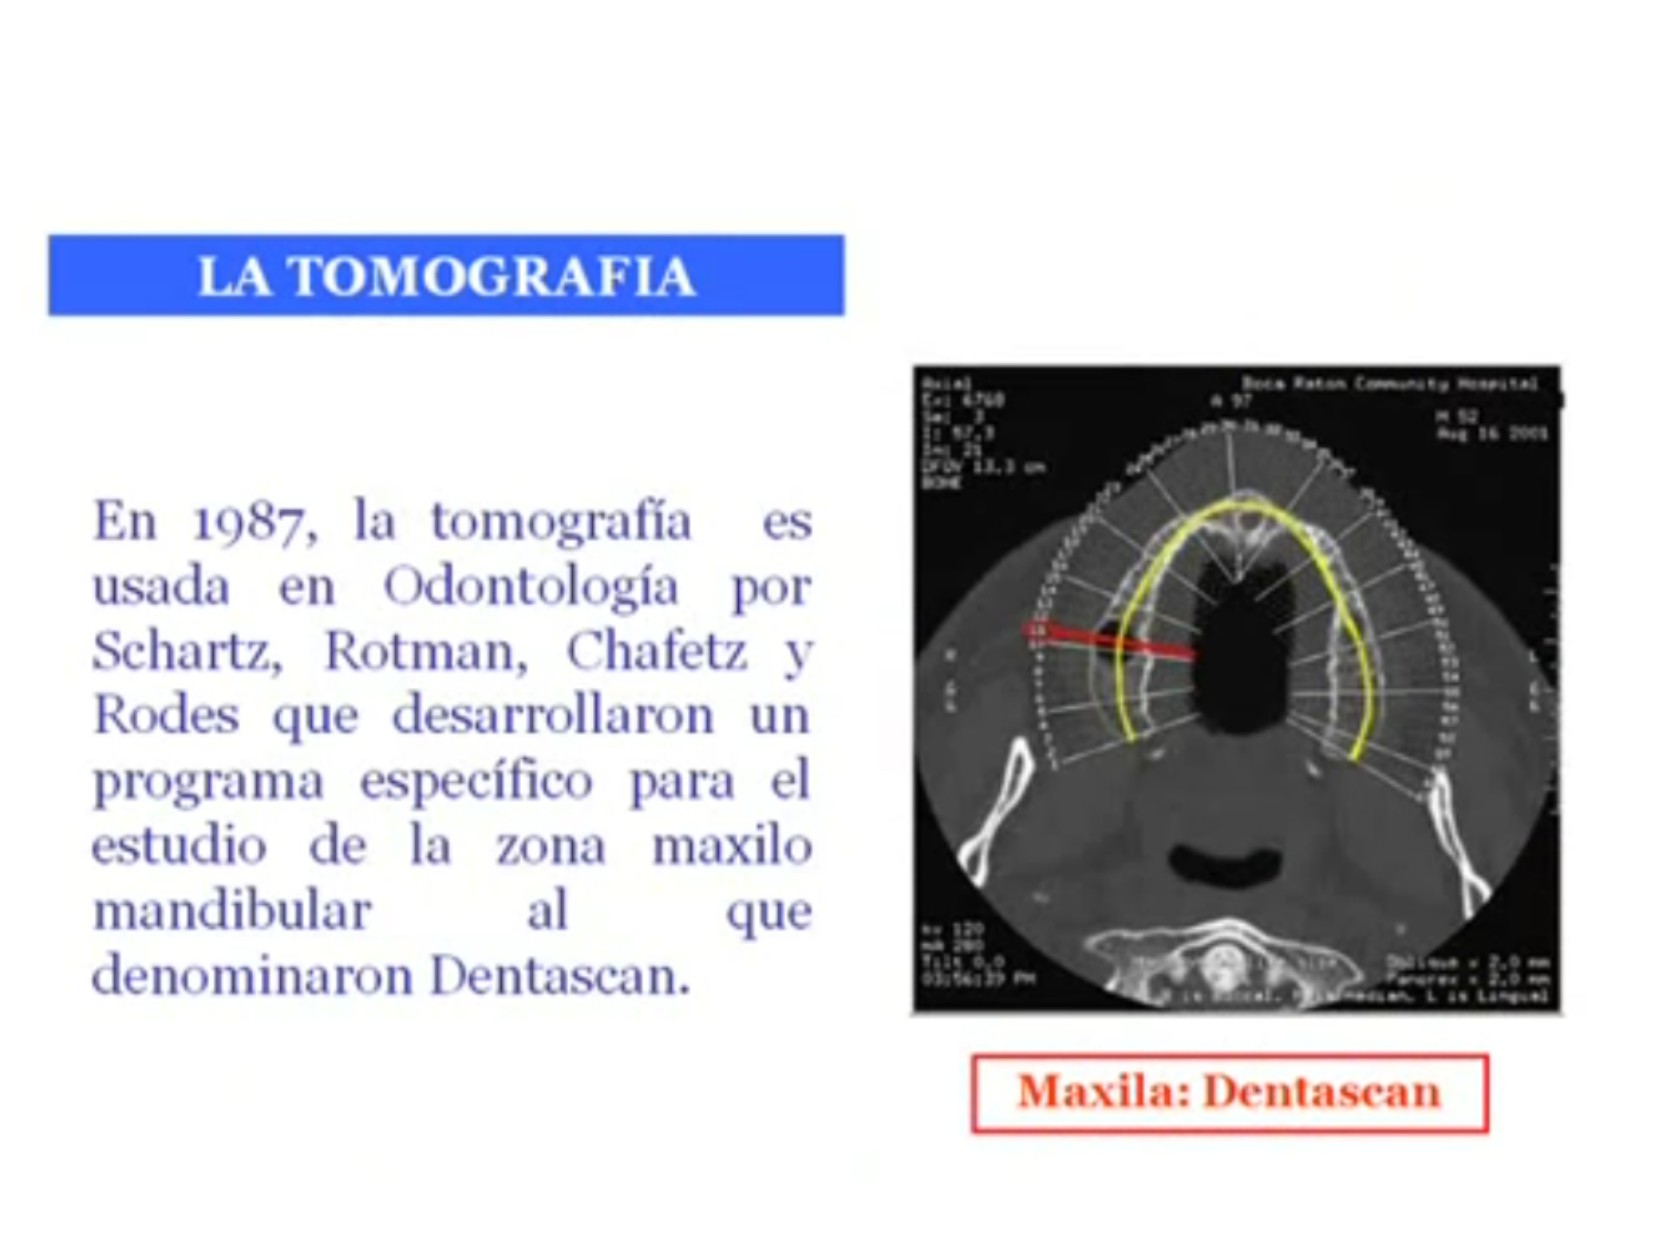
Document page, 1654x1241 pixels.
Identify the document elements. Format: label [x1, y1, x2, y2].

picture [15, 176, 1591, 1188]
